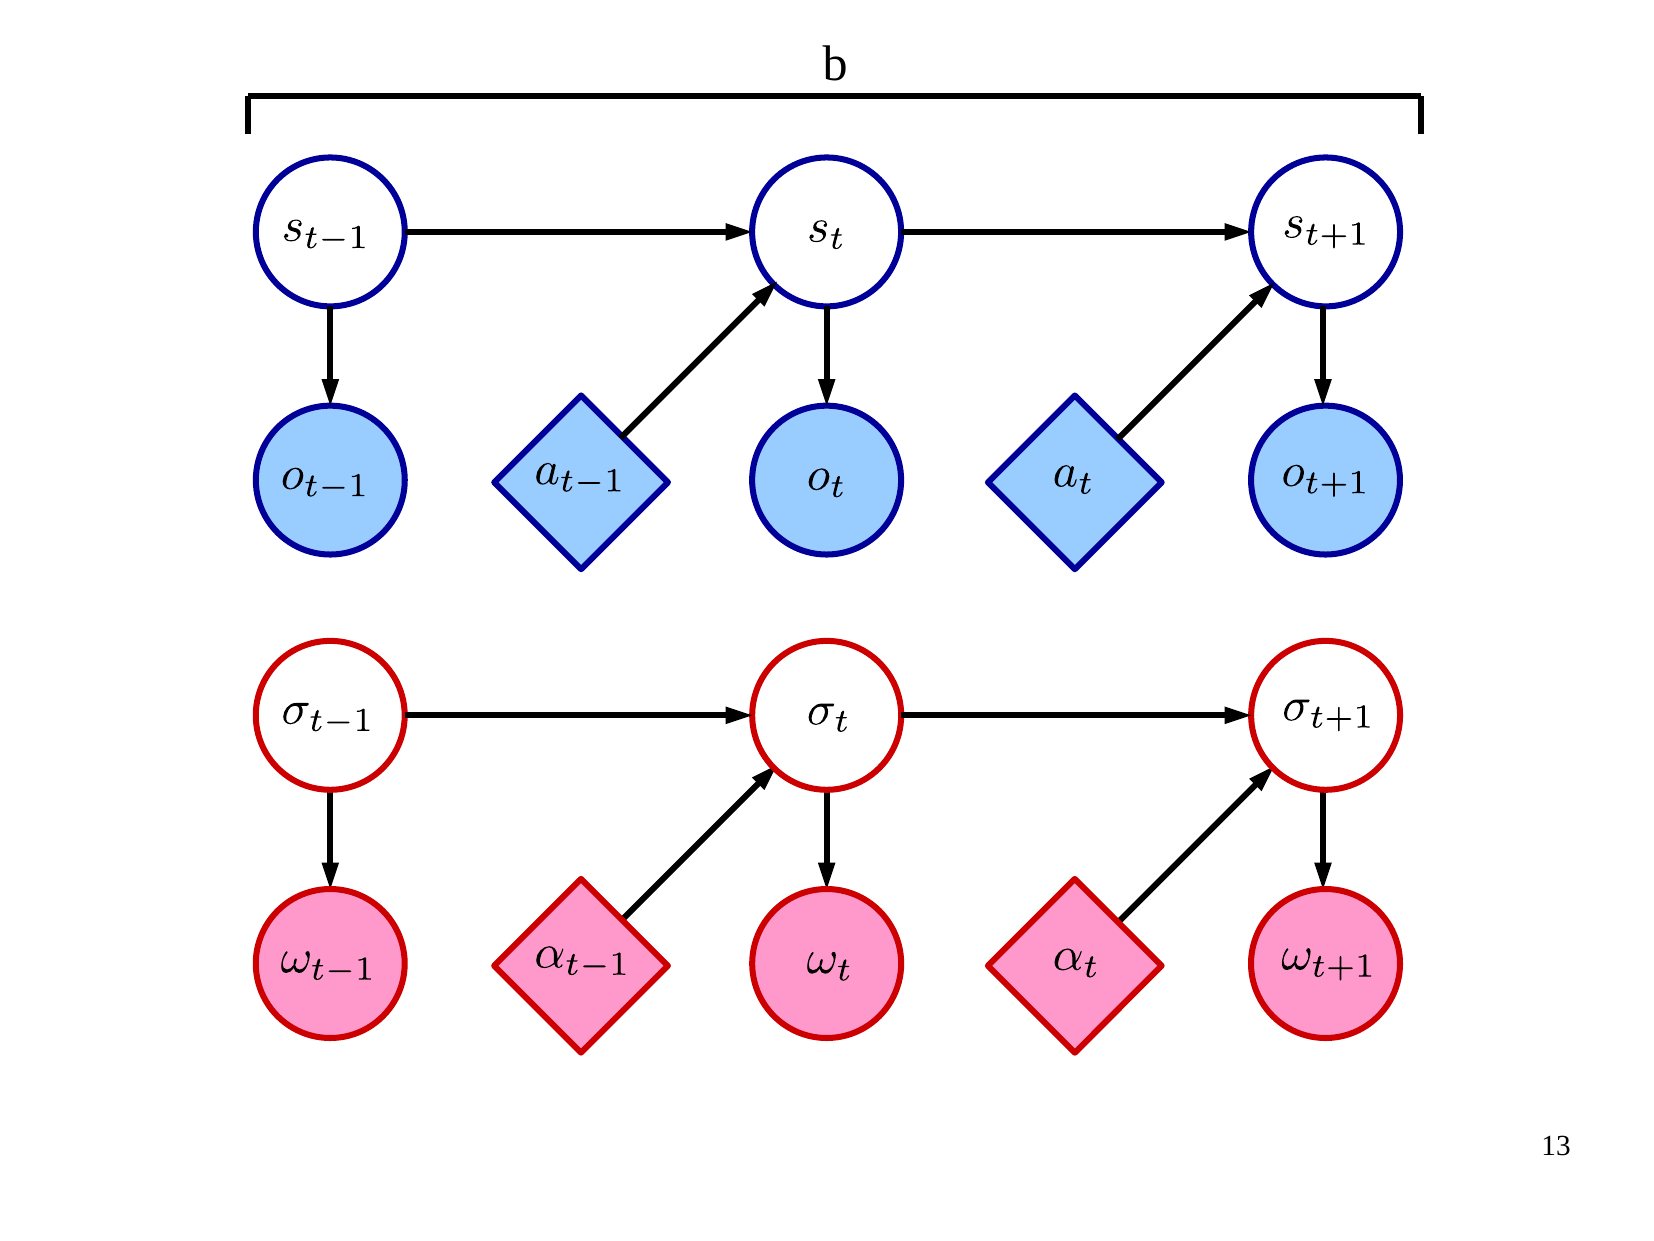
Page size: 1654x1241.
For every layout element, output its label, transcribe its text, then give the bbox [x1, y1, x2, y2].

text_box [255, 889, 405, 1039]
text_box [752, 405, 902, 555]
text_box [752, 640, 902, 790]
text_box [1251, 405, 1400, 555]
text_box [987, 395, 1162, 570]
text_box [494, 395, 668, 570]
text_box [752, 157, 902, 307]
text_box [494, 878, 668, 1053]
text_box [1251, 157, 1401, 307]
text_box [1251, 640, 1401, 790]
text_box [255, 157, 405, 307]
text_box [1251, 889, 1401, 1039]
text_box [987, 878, 1162, 1053]
text_box [255, 640, 405, 790]
text_box [255, 405, 405, 555]
text_box [752, 889, 902, 1039]
text_box b [807, 28, 866, 103]
